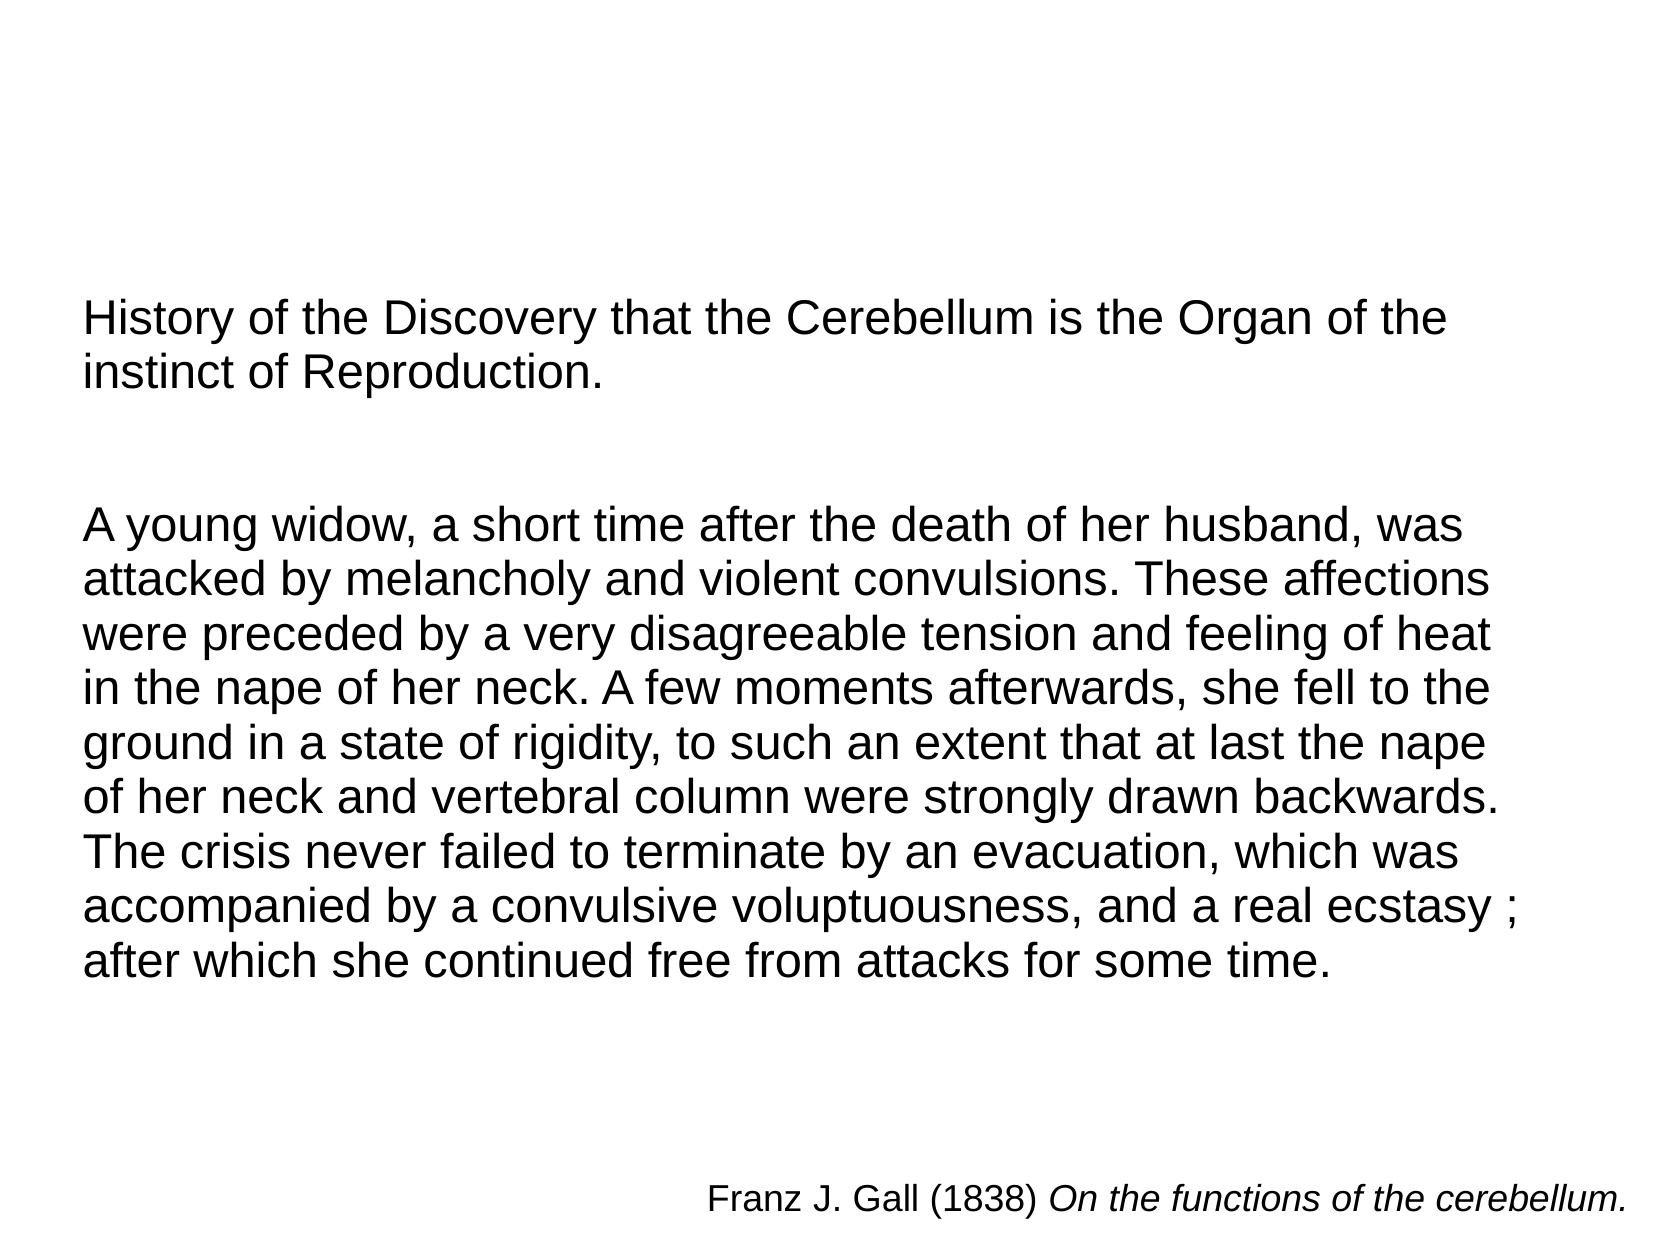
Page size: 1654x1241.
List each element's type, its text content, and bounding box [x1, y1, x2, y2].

text_box Franz J. Gall (1838) On the functions of the cerebellum. [692, 1170, 1644, 1227]
list History of the Discovery that the Cerebellum is the Organ of the instinct of Reproduction. A young widow, a short time after the death of her husband, was attacked by melancholy and violent convulsions. These affections were preceded by a very disagreeable tension and feeling of heat in the nape of her neck. A few moments afterwards, she fell to the ground in a state of rigidity, to such an extent that at last the nape of her neck and vertebral column were strongly drawn backwards. The crisis never failed to terminate by an evacuation, which was accompanied by a convulsive voluptuousness, and a real ecstasy ; after which she continued free from attacks for some time. [82, 290, 1538, 1010]
